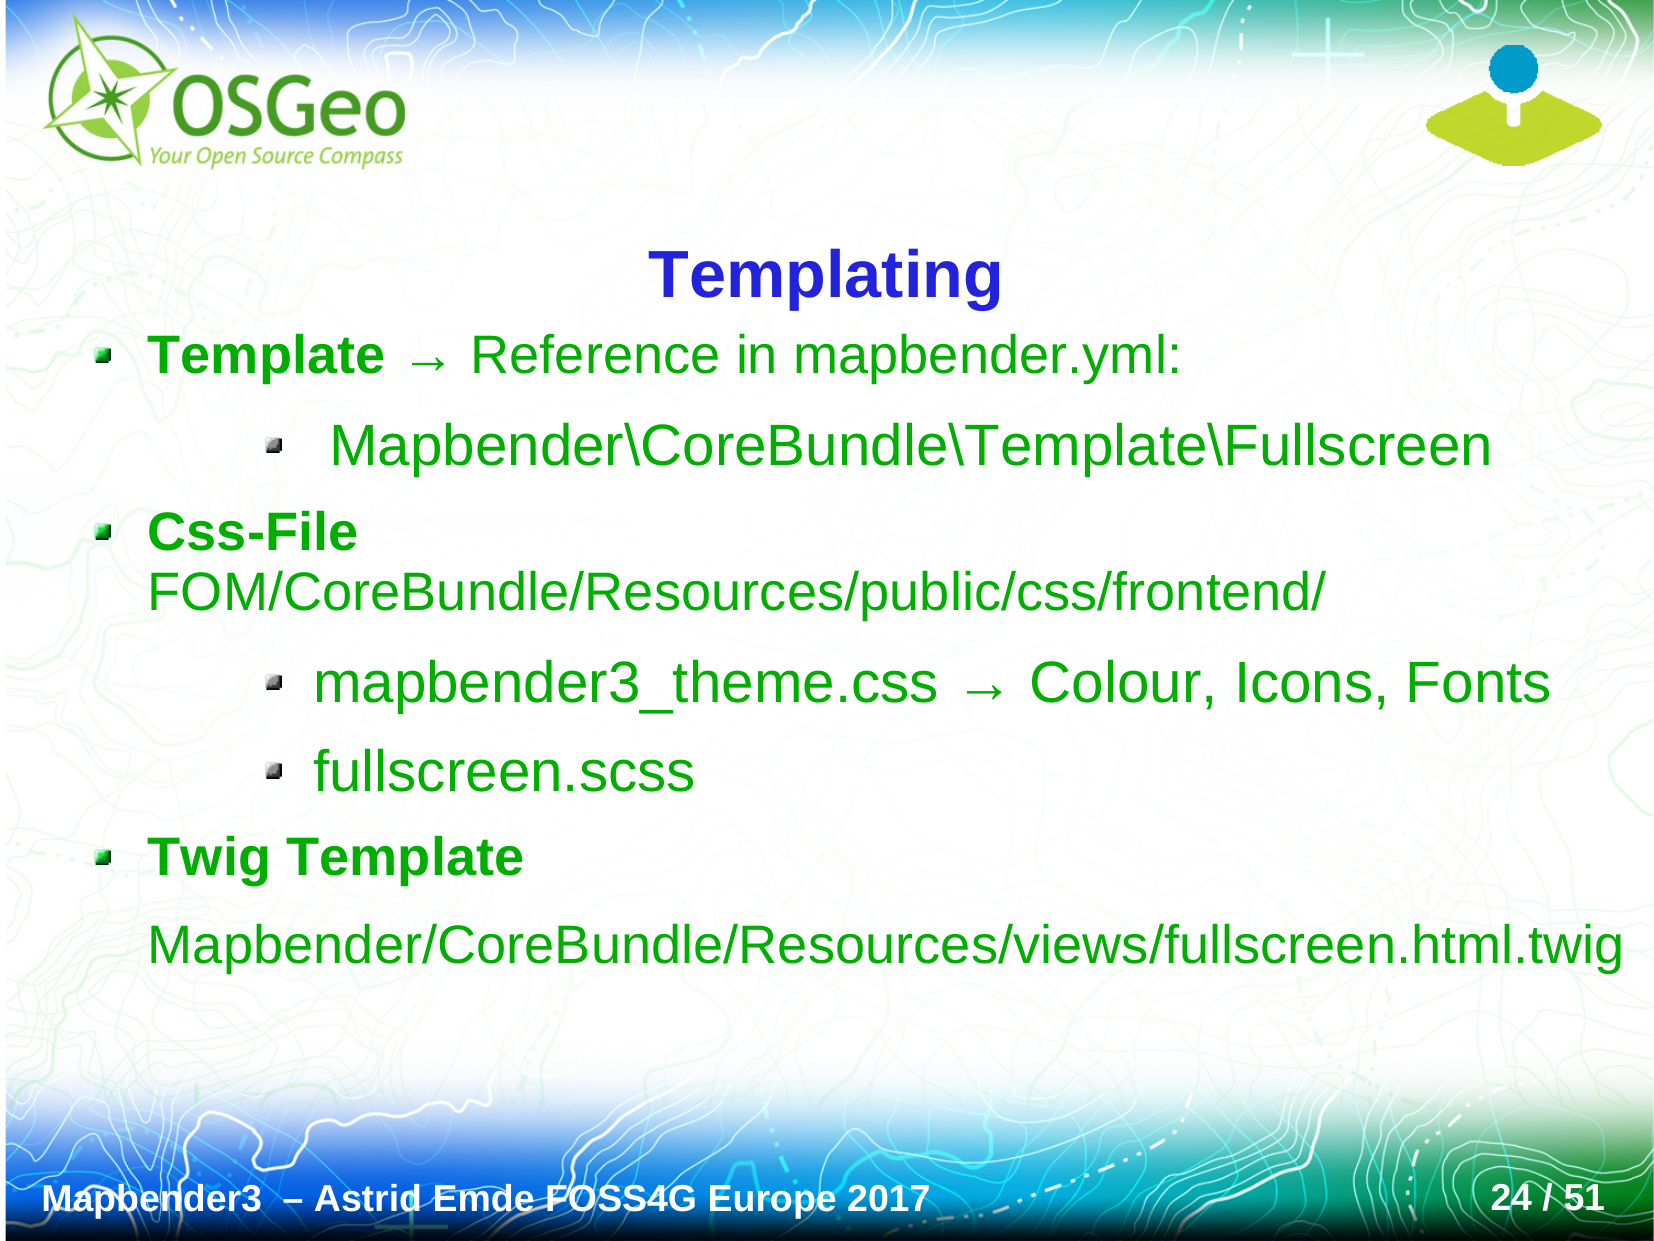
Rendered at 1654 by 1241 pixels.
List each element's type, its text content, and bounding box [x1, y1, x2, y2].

title Templating [82, 200, 1571, 324]
list Template → Reference in mapbender.yml: Mapbender\CoreBundle\Template\Fullscreen Css-File FOM/CoreBundle/Resources/public/css/frontend/ mapbender3_theme.css → Colour, Icons, Fonts fullscreen.scss Twig Template Mapbender/CoreBundle/Resources/views/fullscreen.html.twig [76, 324, 1654, 1144]
picture [5, 0, 1654, 1241]
